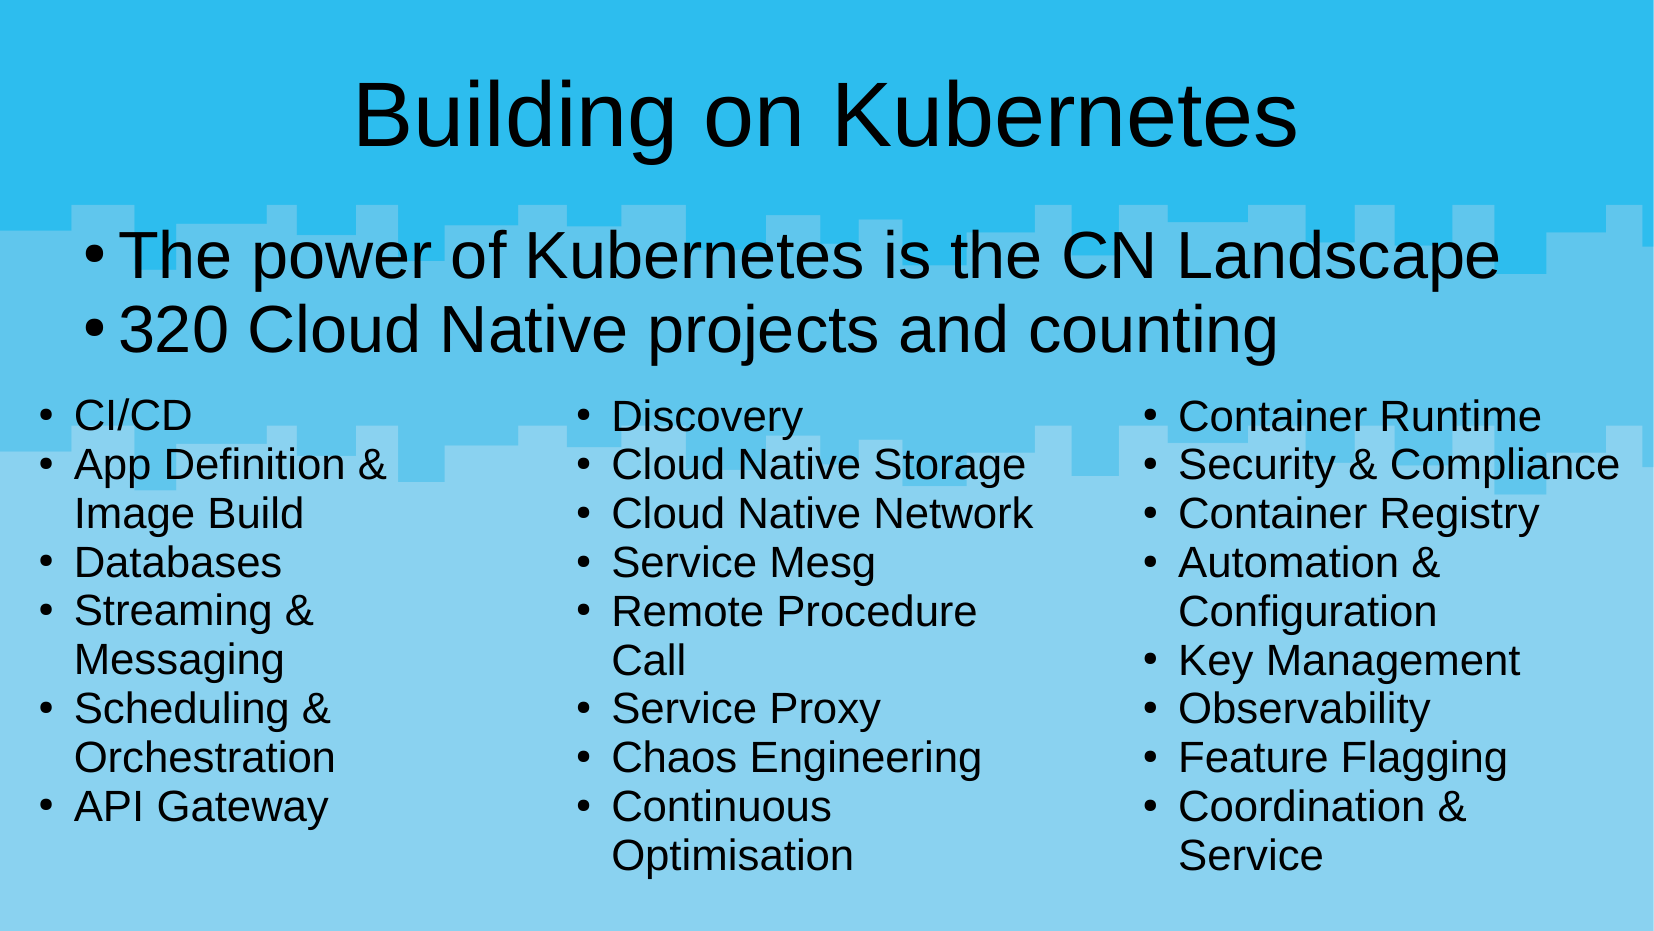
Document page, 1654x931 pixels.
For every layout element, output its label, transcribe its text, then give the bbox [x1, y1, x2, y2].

text_box Container Runtime Security & Compliance Container Registry Automation & Configuration Key Management Observability Feature Flagging Coordination & Service [1127, 384, 1636, 887]
text_box Discovery Cloud Native Storage Cloud Native Network Service Mesg Remote Procedure Call Service Proxy Chaos Engineering Continuous Optimisation [561, 384, 1069, 887]
subtitle The power of Kubernetes is the CN Landscape 320 Cloud Native projects and counting [82, 217, 1571, 442]
title Building on Kubernetes [82, 37, 1571, 193]
text_box CI/CD App Definition & Image Build Databases Streaming & Messaging Scheduling & Orchestration API Gateway [23, 383, 532, 878]
picture [0, 0, 1654, 931]
